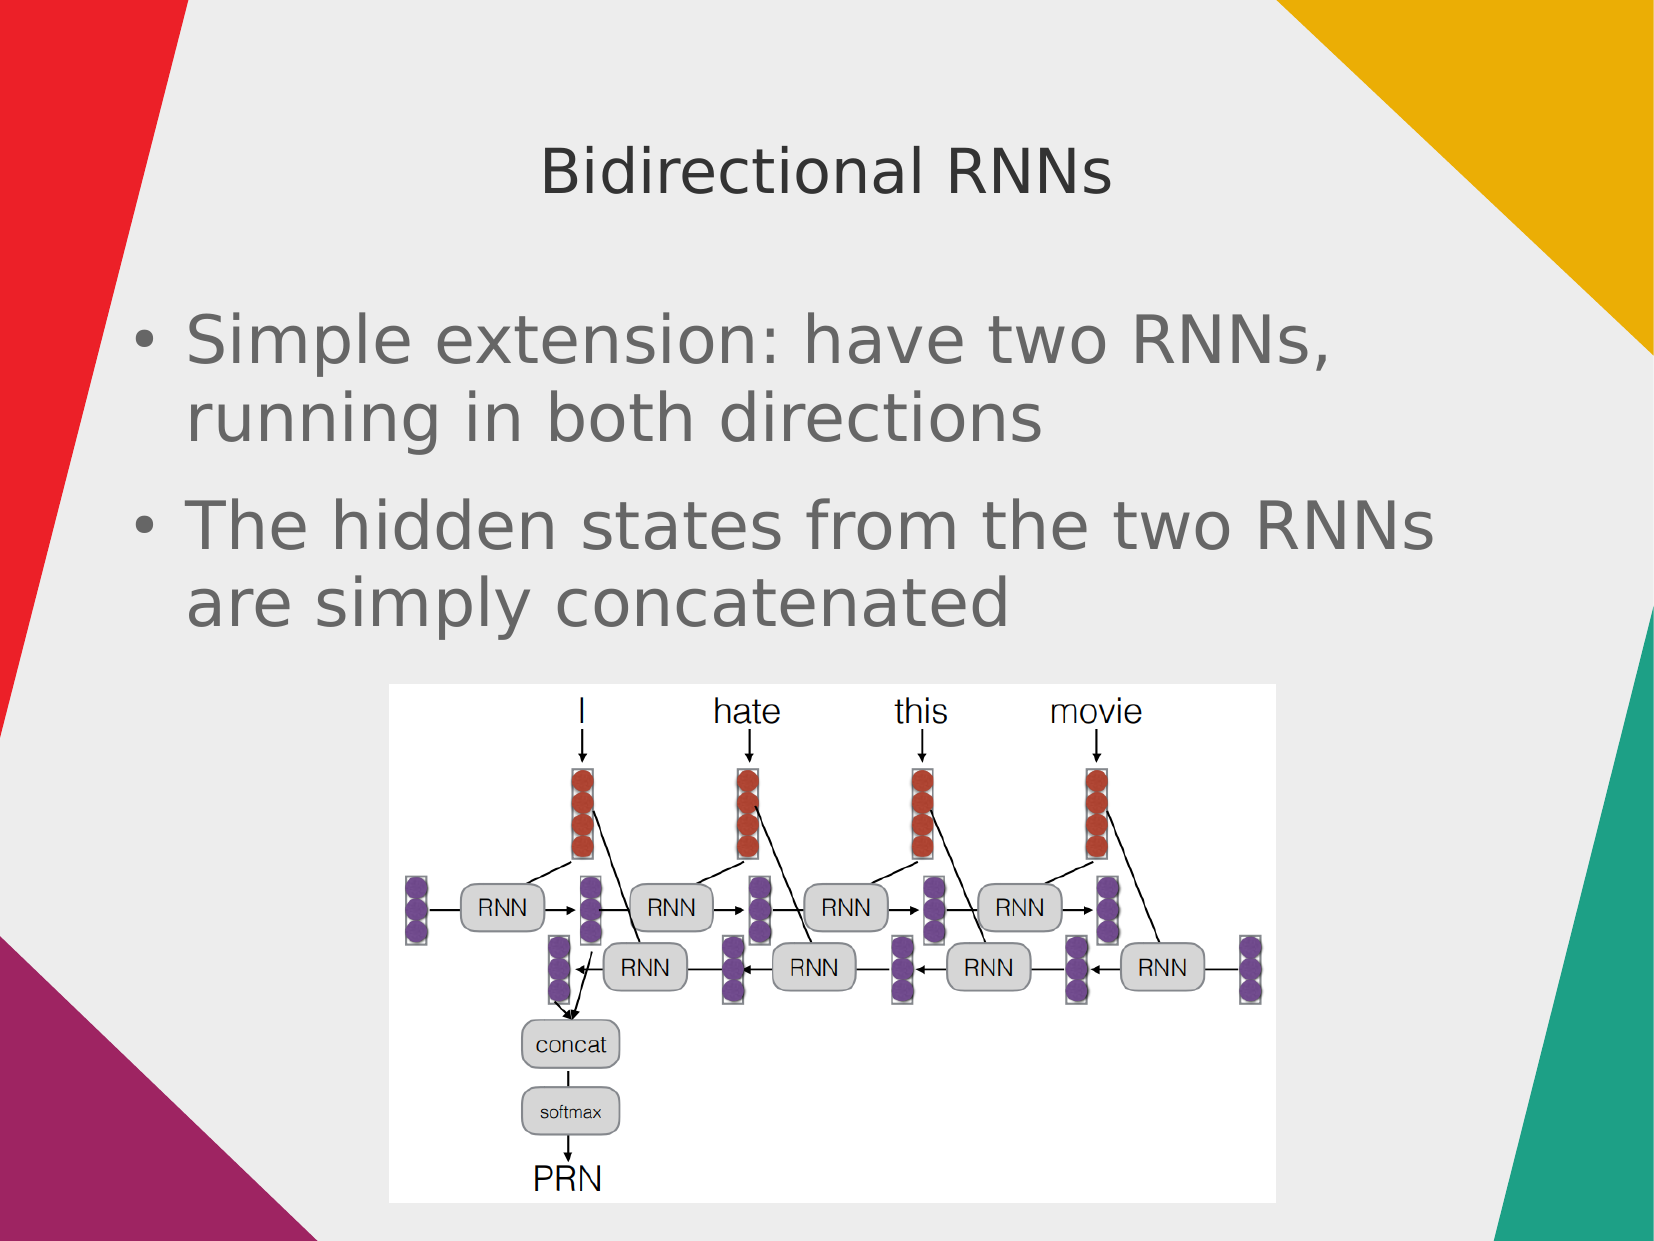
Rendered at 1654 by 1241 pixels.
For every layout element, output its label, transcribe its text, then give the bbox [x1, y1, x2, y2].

title Bidirectional RNNs [114, 73, 1539, 271]
list Simple extension: have two RNNs, running in both directions The hidden states from the two RNNs are simply concatenated [114, 302, 1539, 651]
picture [389, 684, 1276, 1203]
